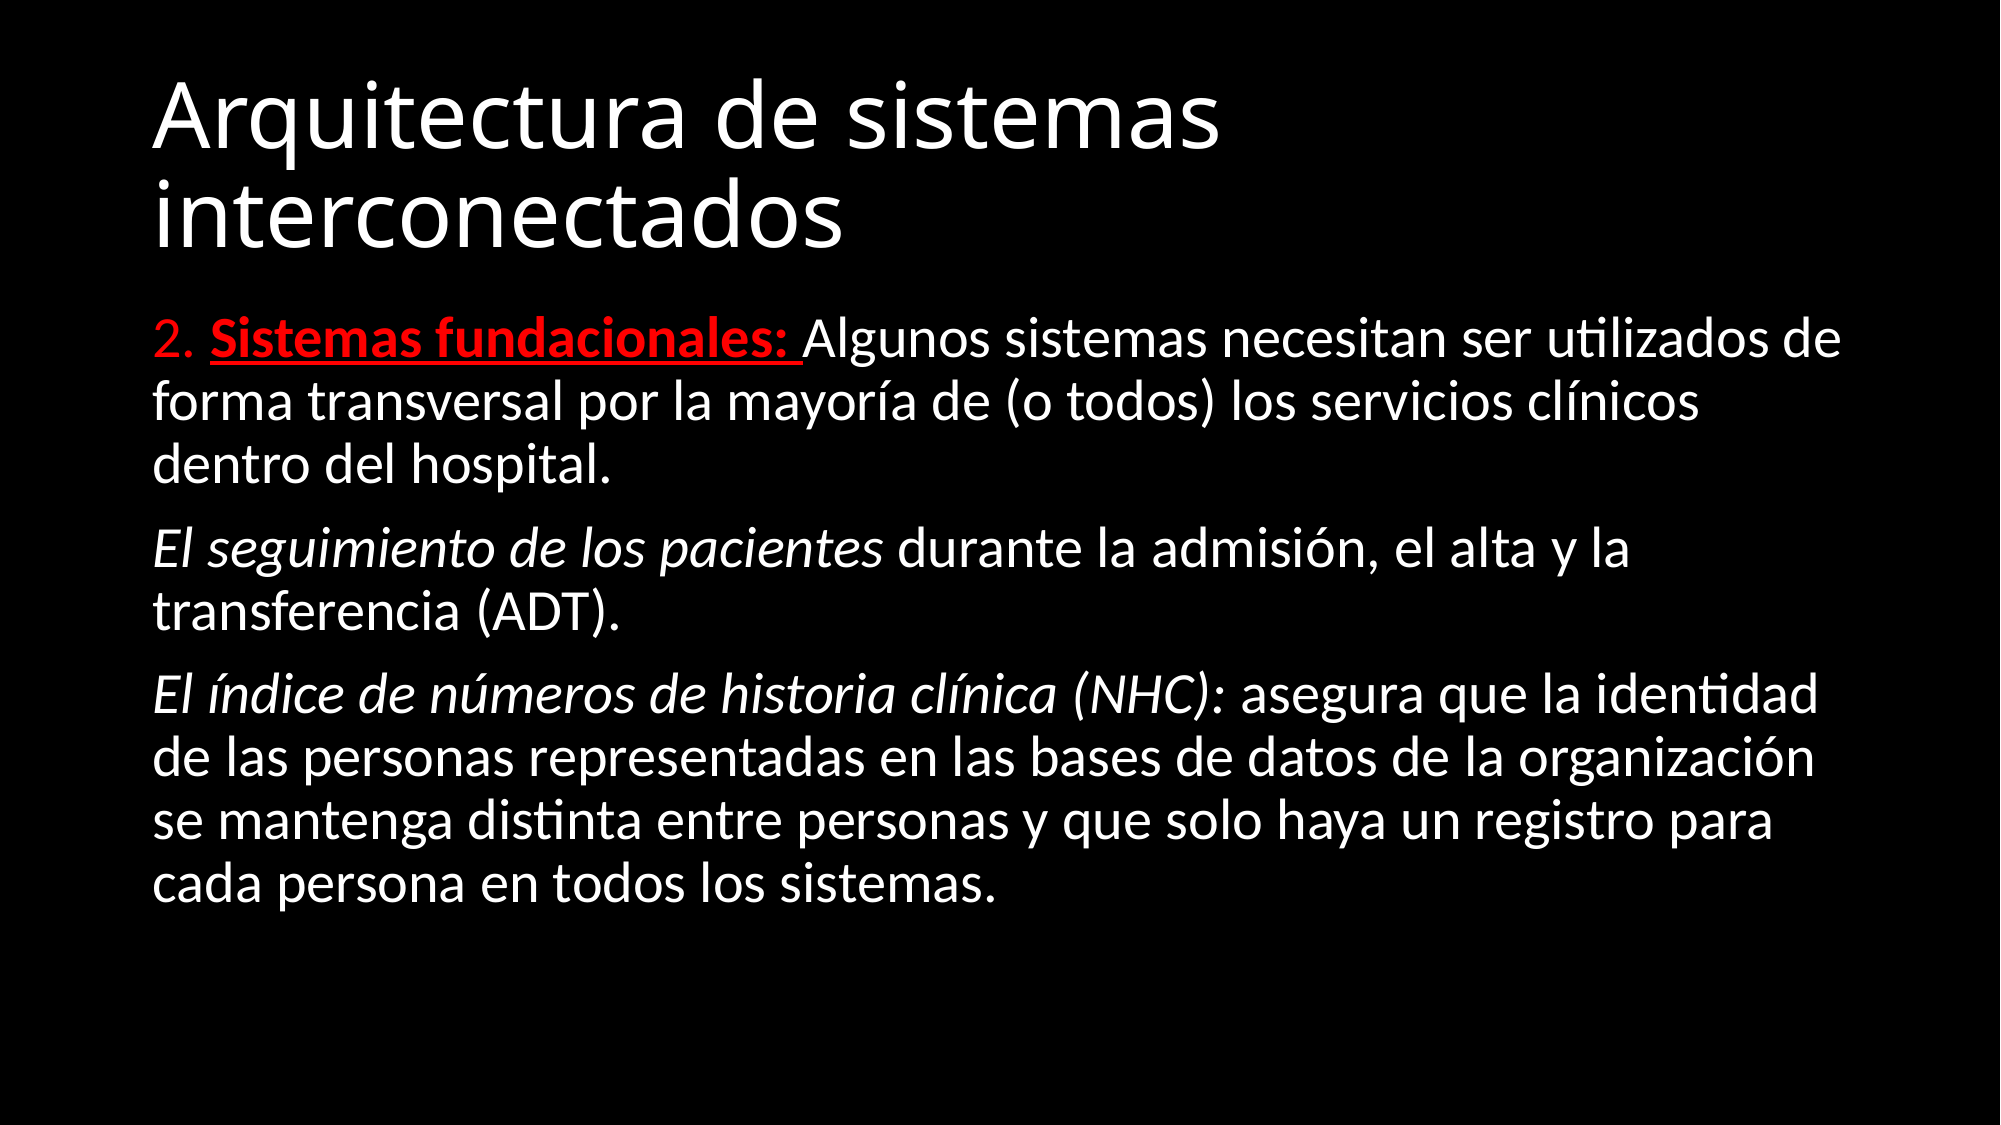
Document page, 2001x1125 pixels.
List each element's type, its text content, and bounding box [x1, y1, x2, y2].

list 2. Sistemas fundacionales: Algunos sistemas necesitan ser utilizados de forma transversal por la mayoría de (o todos) los servicios clínicos dentro del hospital. El seguimiento de los pacientes durante la admisión, el alta y la transferencia (ADT). El índice de números de historia clínica (NHC): asegura que la identidad de las personas representadas en las bases de datos de la organización se mantenga distinta entre personas y que solo haya un registro para cada persona en todos los sistemas. [137, 299, 1863, 1014]
title Arquitectura de sistemas interconectados [137, 59, 1863, 278]
